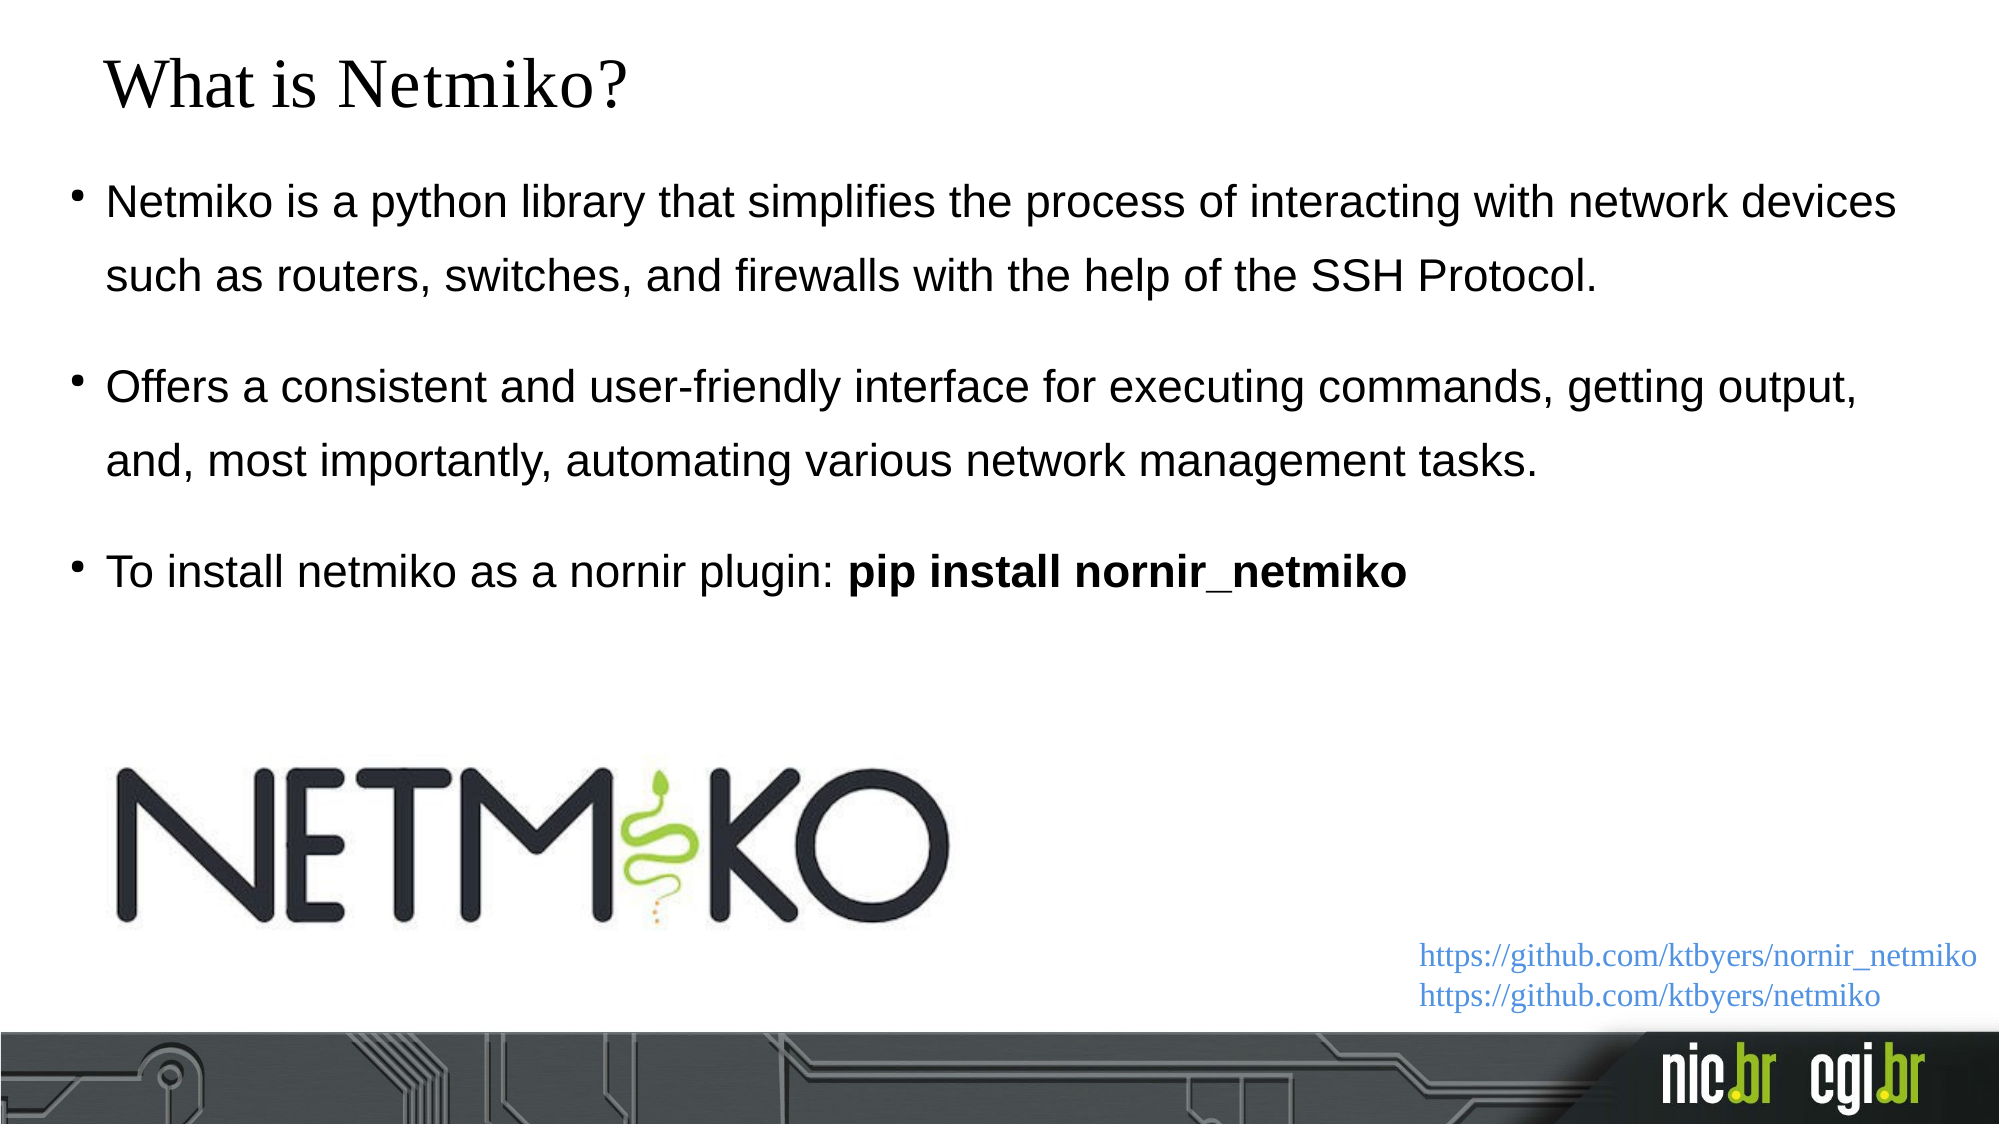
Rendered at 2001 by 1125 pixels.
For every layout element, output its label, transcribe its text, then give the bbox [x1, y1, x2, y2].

text_box https://github.com/ktbyers/nornir_netmiko https://github.com/ktbyers/netmiko [1417, 933, 2000, 1063]
picture [0, 0, 1999, 1124]
title What is Netmiko? [78, 36, 1923, 122]
text_box Netmiko is a python library that simplifies the process of interacting with network devices such as routers, switches, and firewalls with the help of the SSH Protocol. Offers a consistent and user-friendly interface for executing commands, getting output, and, most importantly, automating various network management tasks. To install netmiko as a nornir plugin: pip install nornir_netmiko [68, 147, 1949, 820]
text_box [68, 656, 998, 1004]
